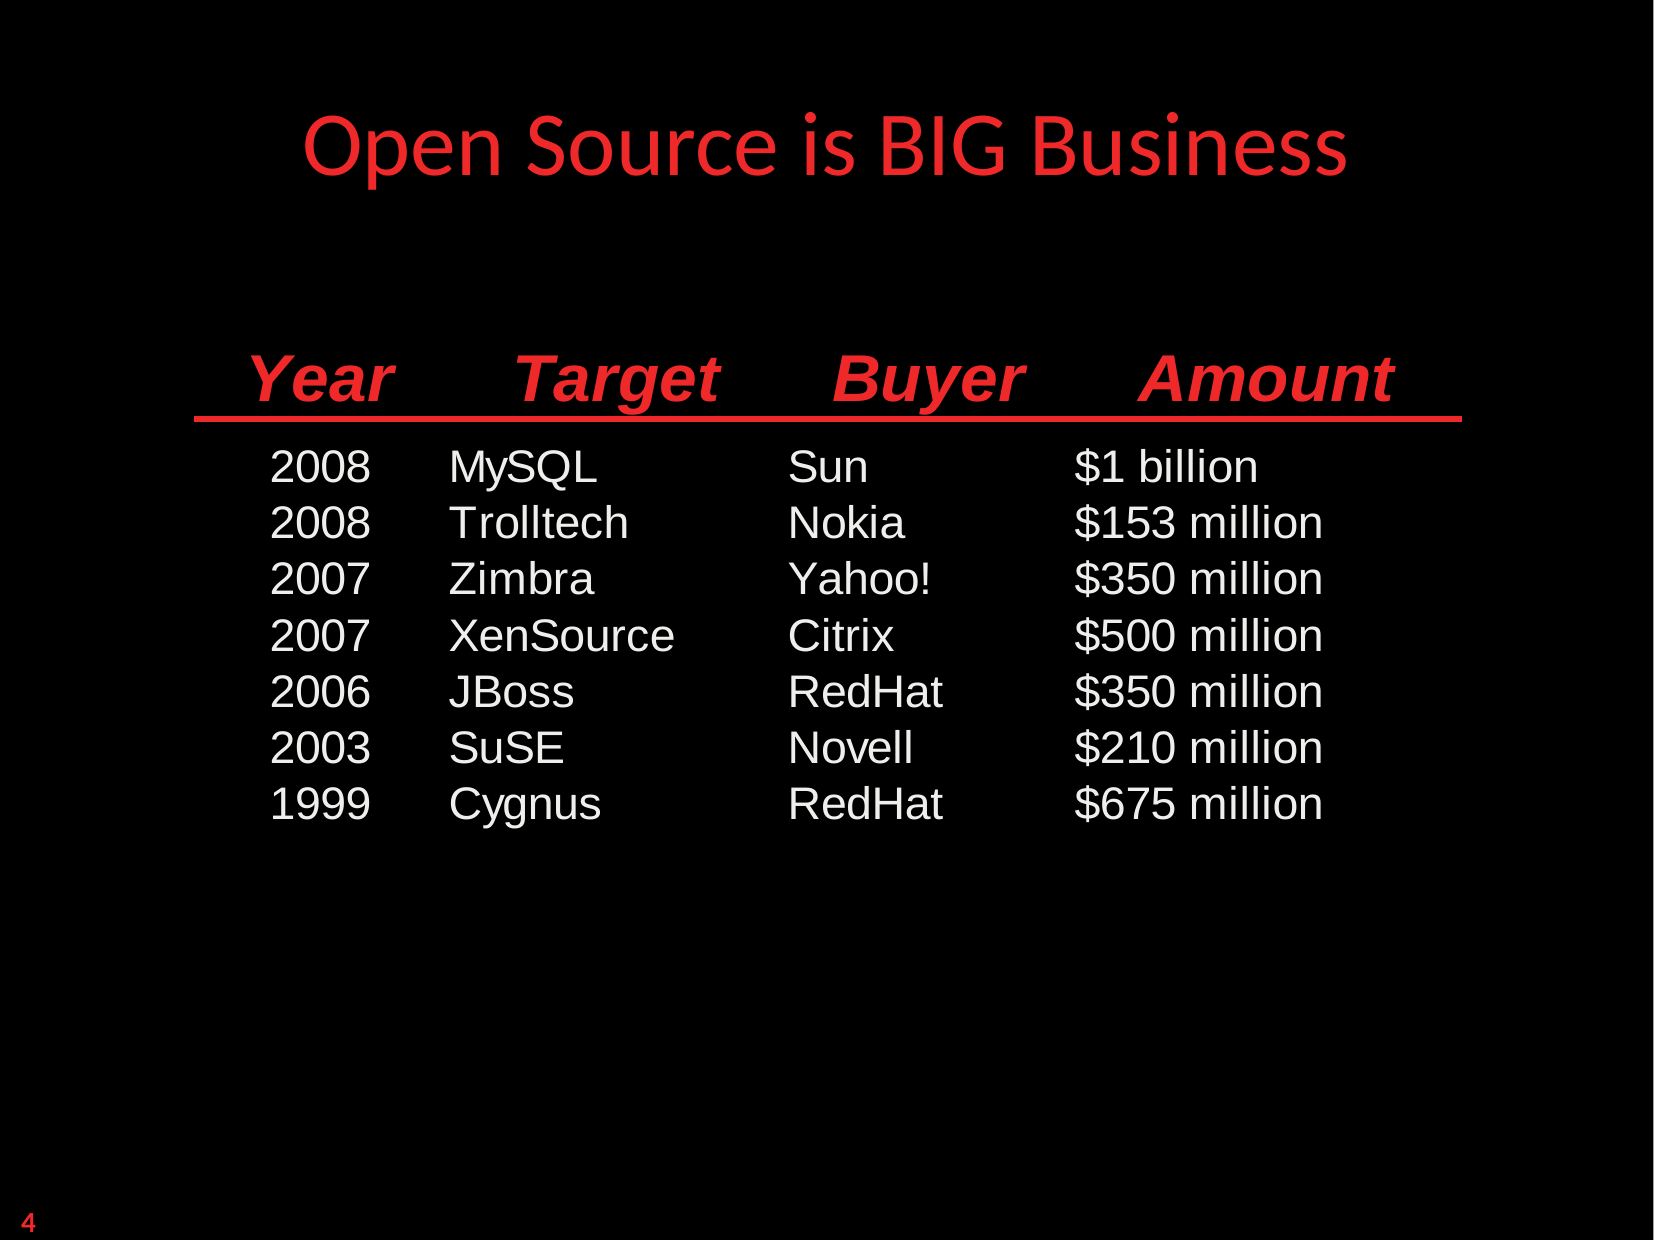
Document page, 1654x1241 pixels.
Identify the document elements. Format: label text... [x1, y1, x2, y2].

title Open Source is BIG Business [82, 49, 1571, 257]
chart [194, 337, 1463, 834]
